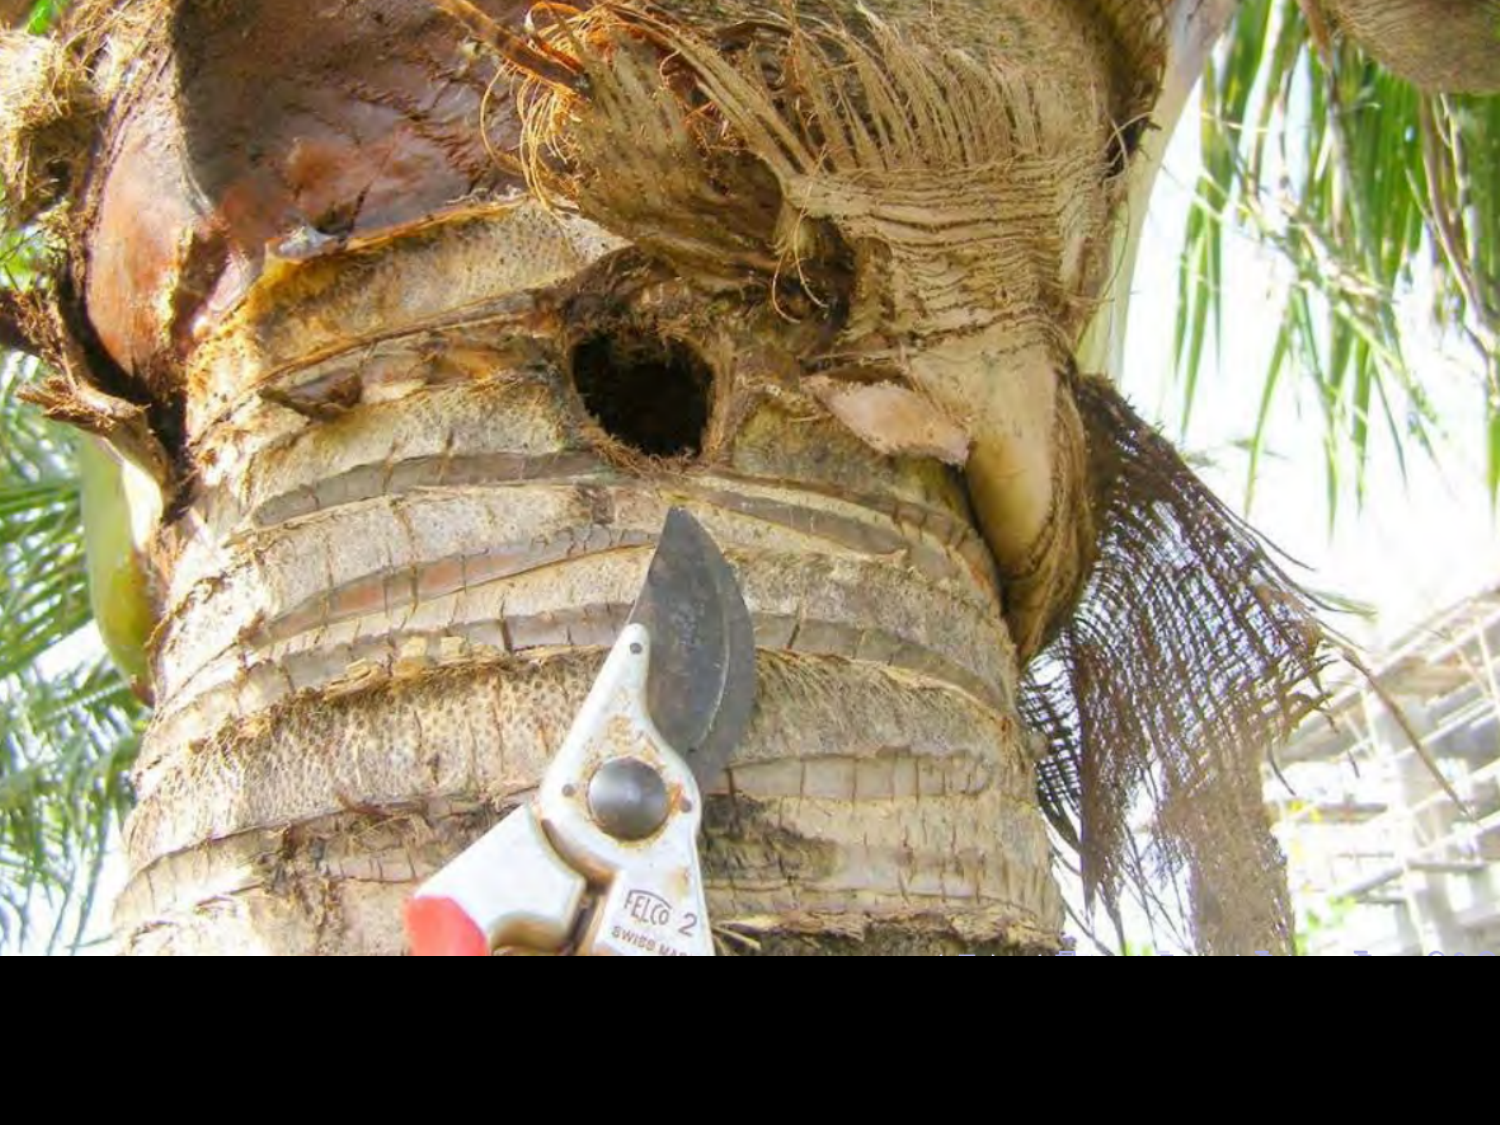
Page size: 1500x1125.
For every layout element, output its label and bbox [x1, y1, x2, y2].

picture [0, 0, 1500, 956]
